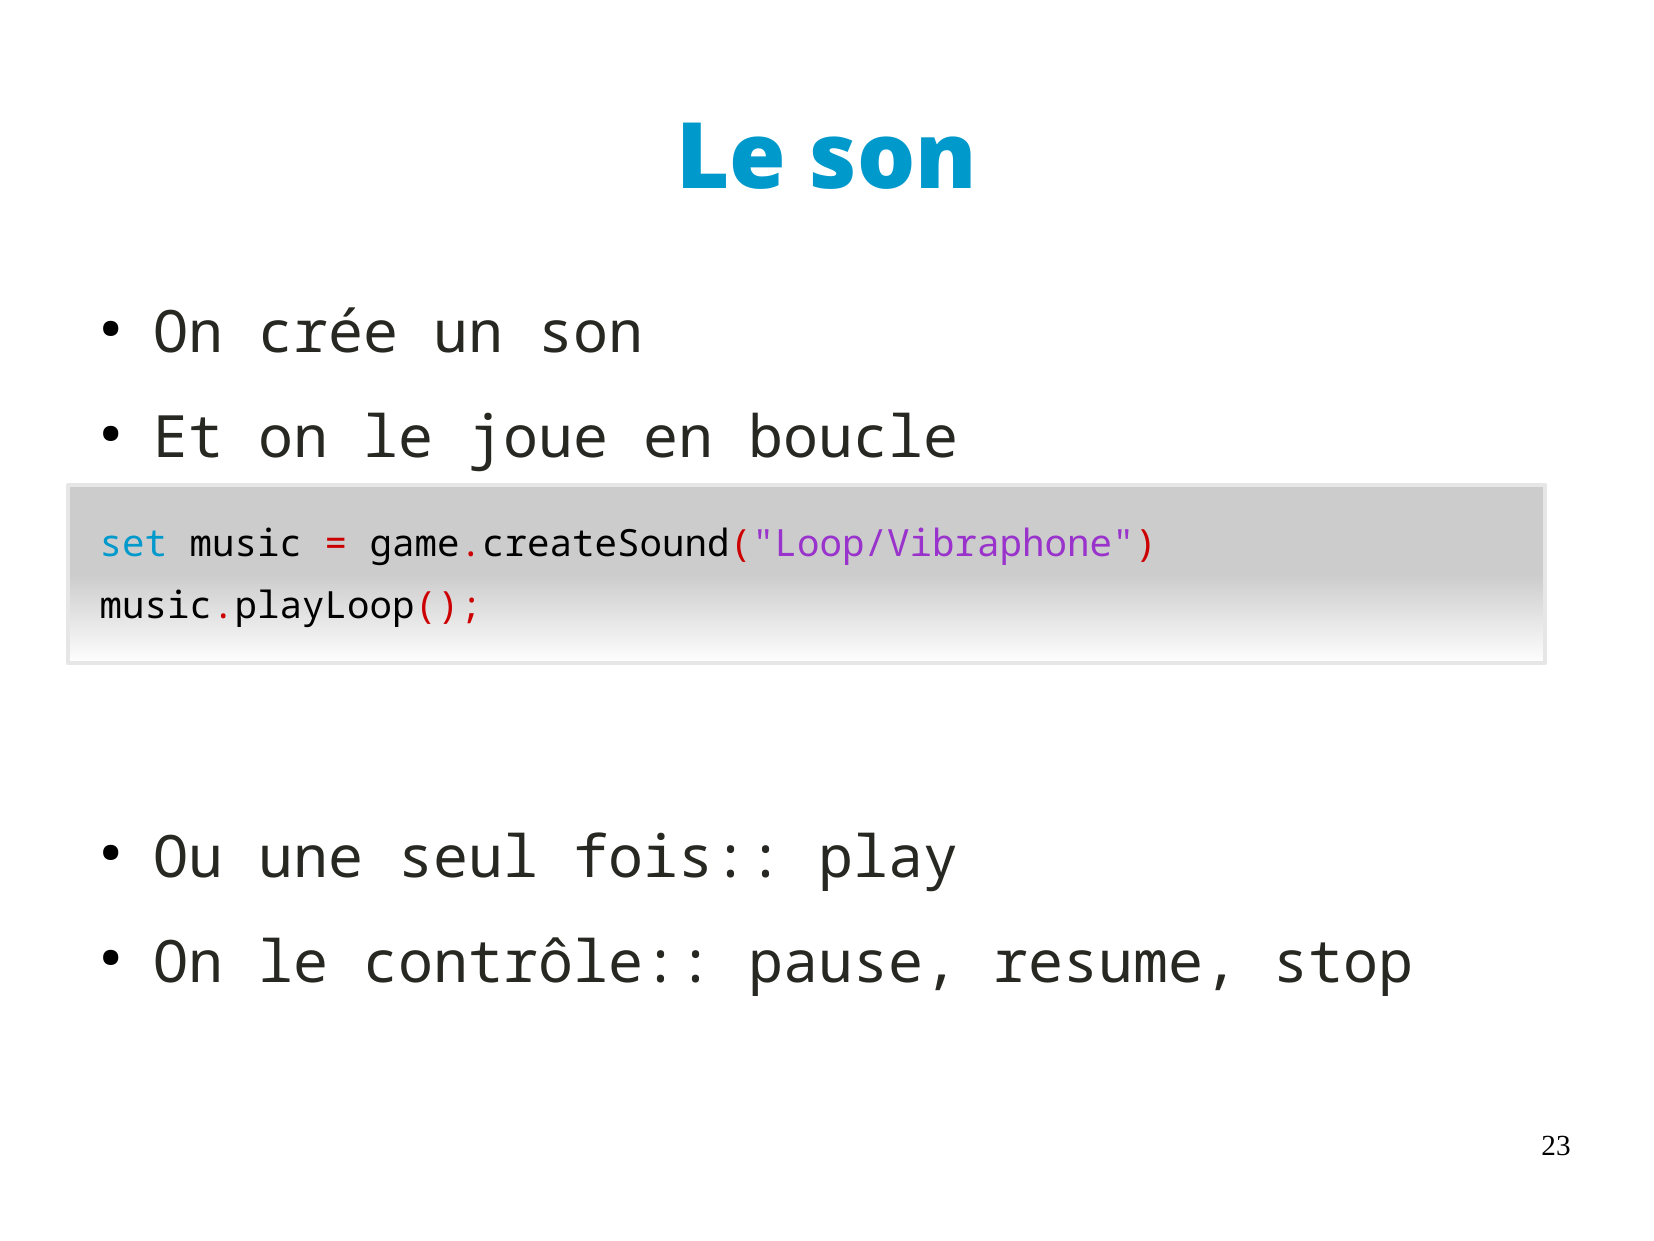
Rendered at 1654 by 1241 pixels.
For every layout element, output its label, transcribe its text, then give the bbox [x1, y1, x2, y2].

list On crée un son Et on le joue en boucle Ou une seul fois:: play On le contrôle:: pause, resume, stop [82, 290, 1571, 1010]
list set music = game.createSound("Loop/Vibraphone") music.playLoop(); [67, 485, 1546, 663]
title Le son [82, 49, 1571, 257]
